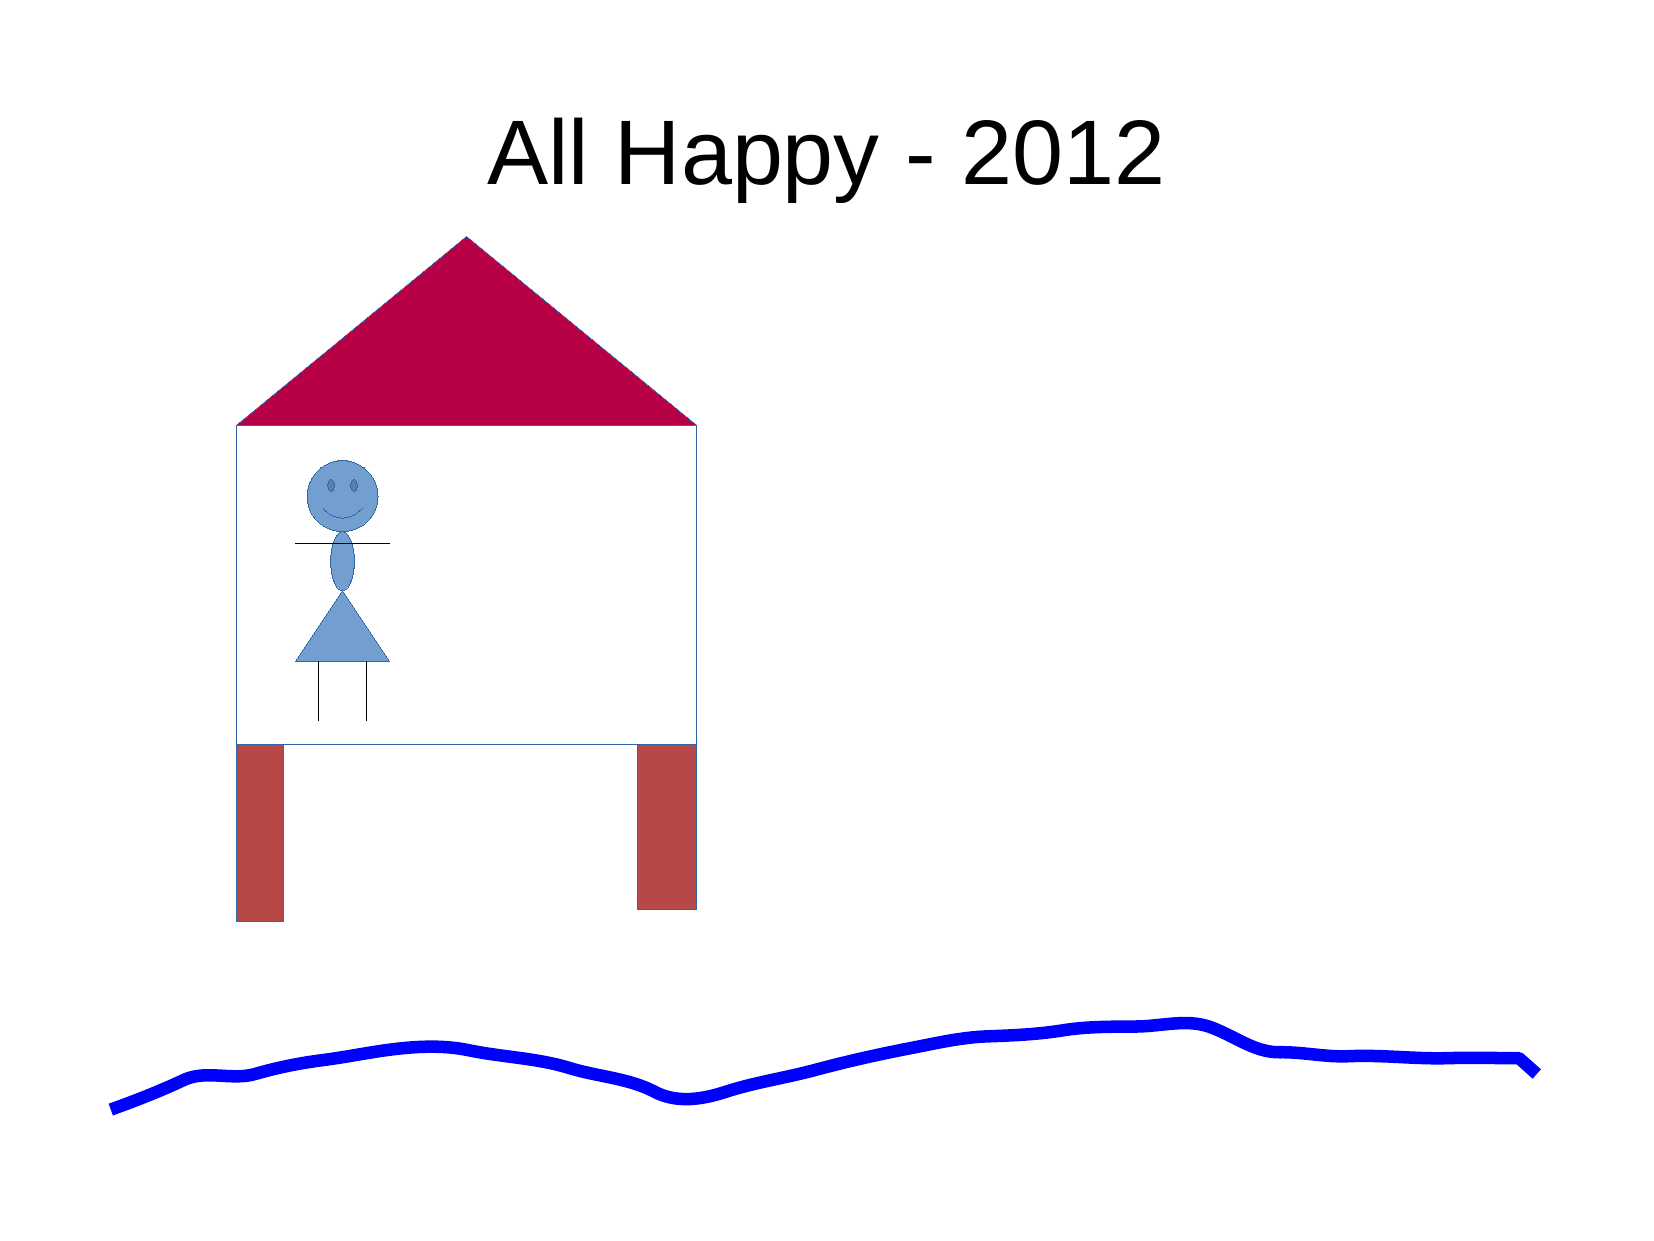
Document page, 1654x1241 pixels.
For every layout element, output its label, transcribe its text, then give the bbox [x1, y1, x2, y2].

text_box [236, 236, 697, 426]
text_box [295, 544, 390, 662]
text_box [307, 460, 379, 543]
text_box [236, 744, 284, 922]
text_box [637, 744, 697, 910]
title All Happy - 2012 [82, 49, 1571, 257]
